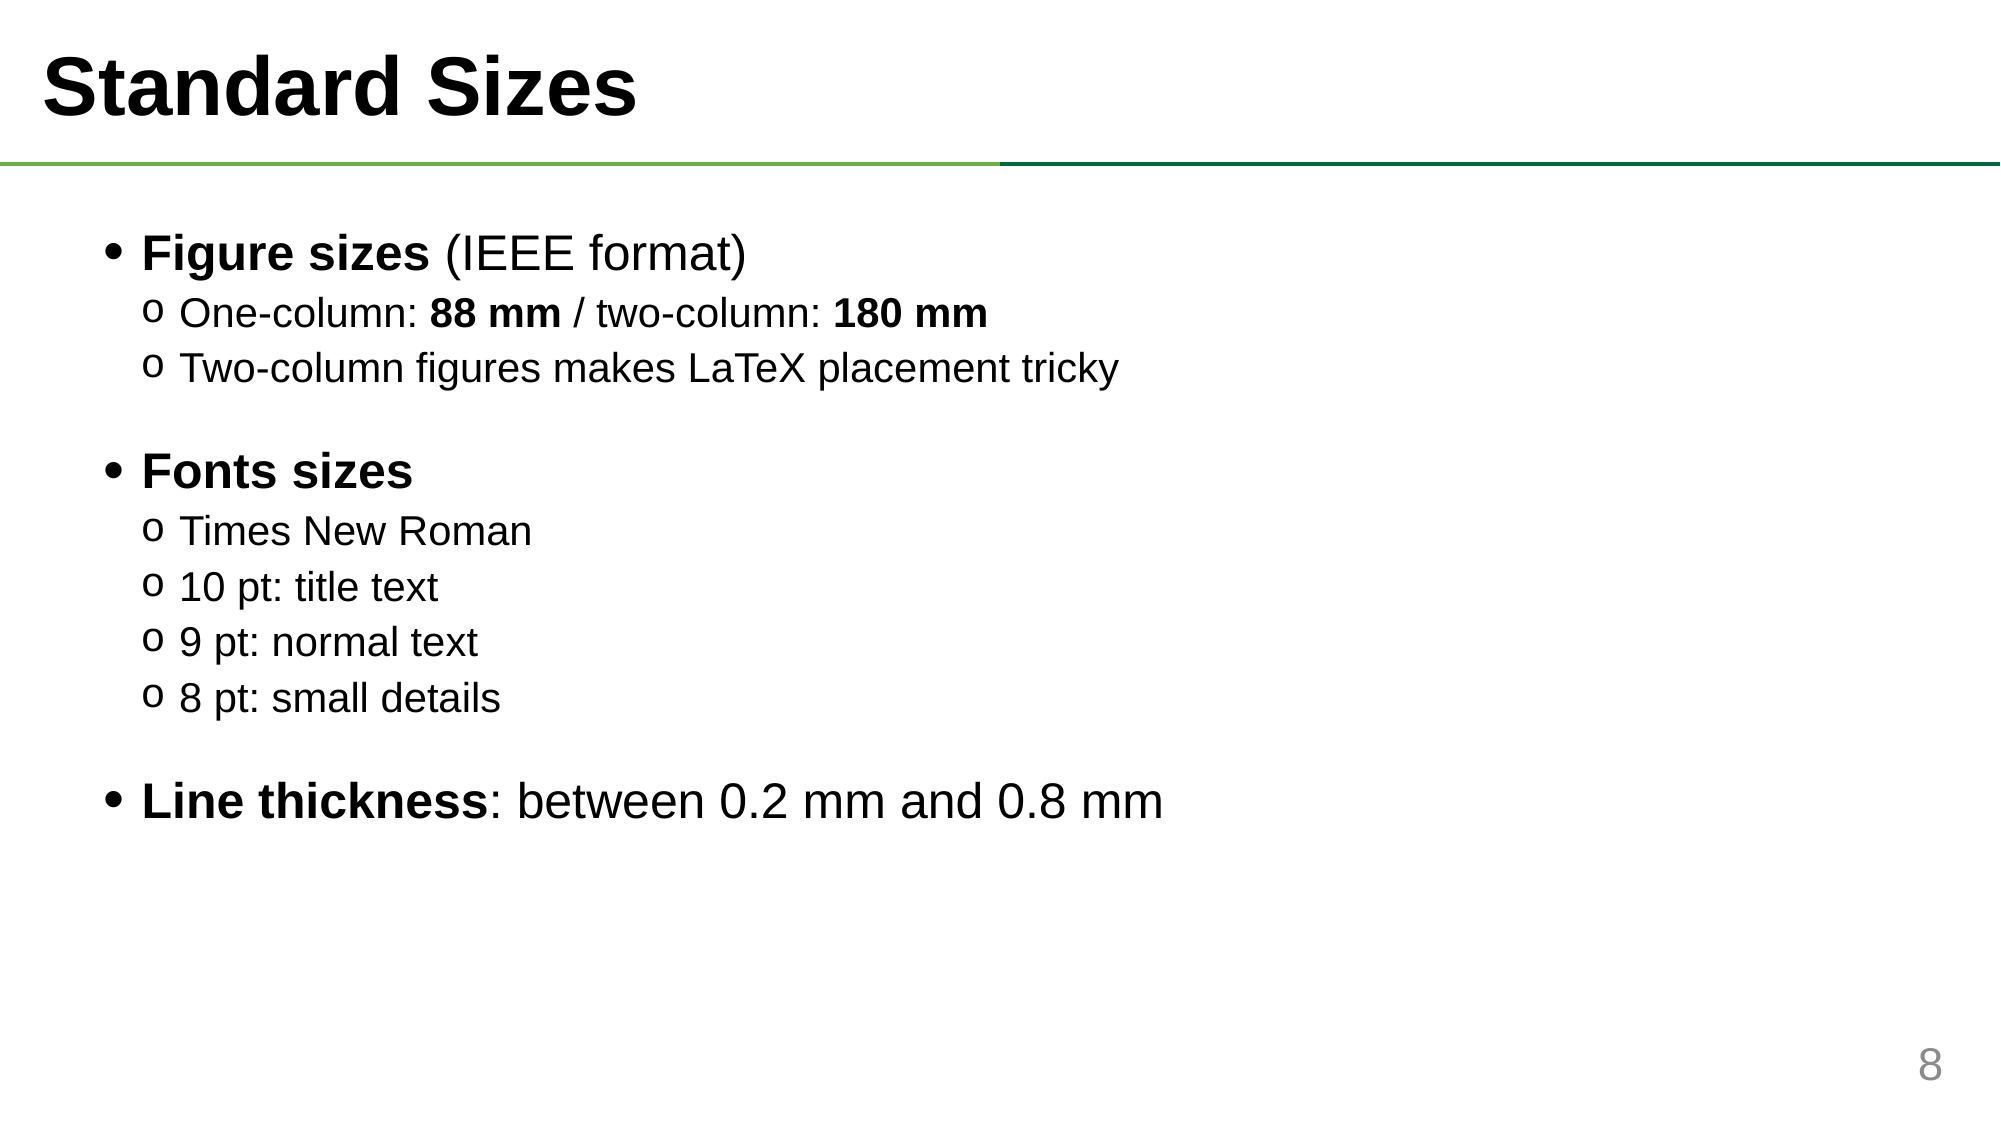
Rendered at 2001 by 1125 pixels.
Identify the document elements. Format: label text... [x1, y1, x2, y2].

list Figure sizes (IEEE format) One-column: 88 mm / two-column: 180 mm Two-column figures makes LaTeX placement tricky Fonts sizes Times New Roman 10 pt: title text 9 pt: normal text 8 pt: small details Line thickness: between 0.2 mm and 0.8 mm [88, 219, 1802, 1092]
title Standard Sizes [27, 44, 1286, 133]
